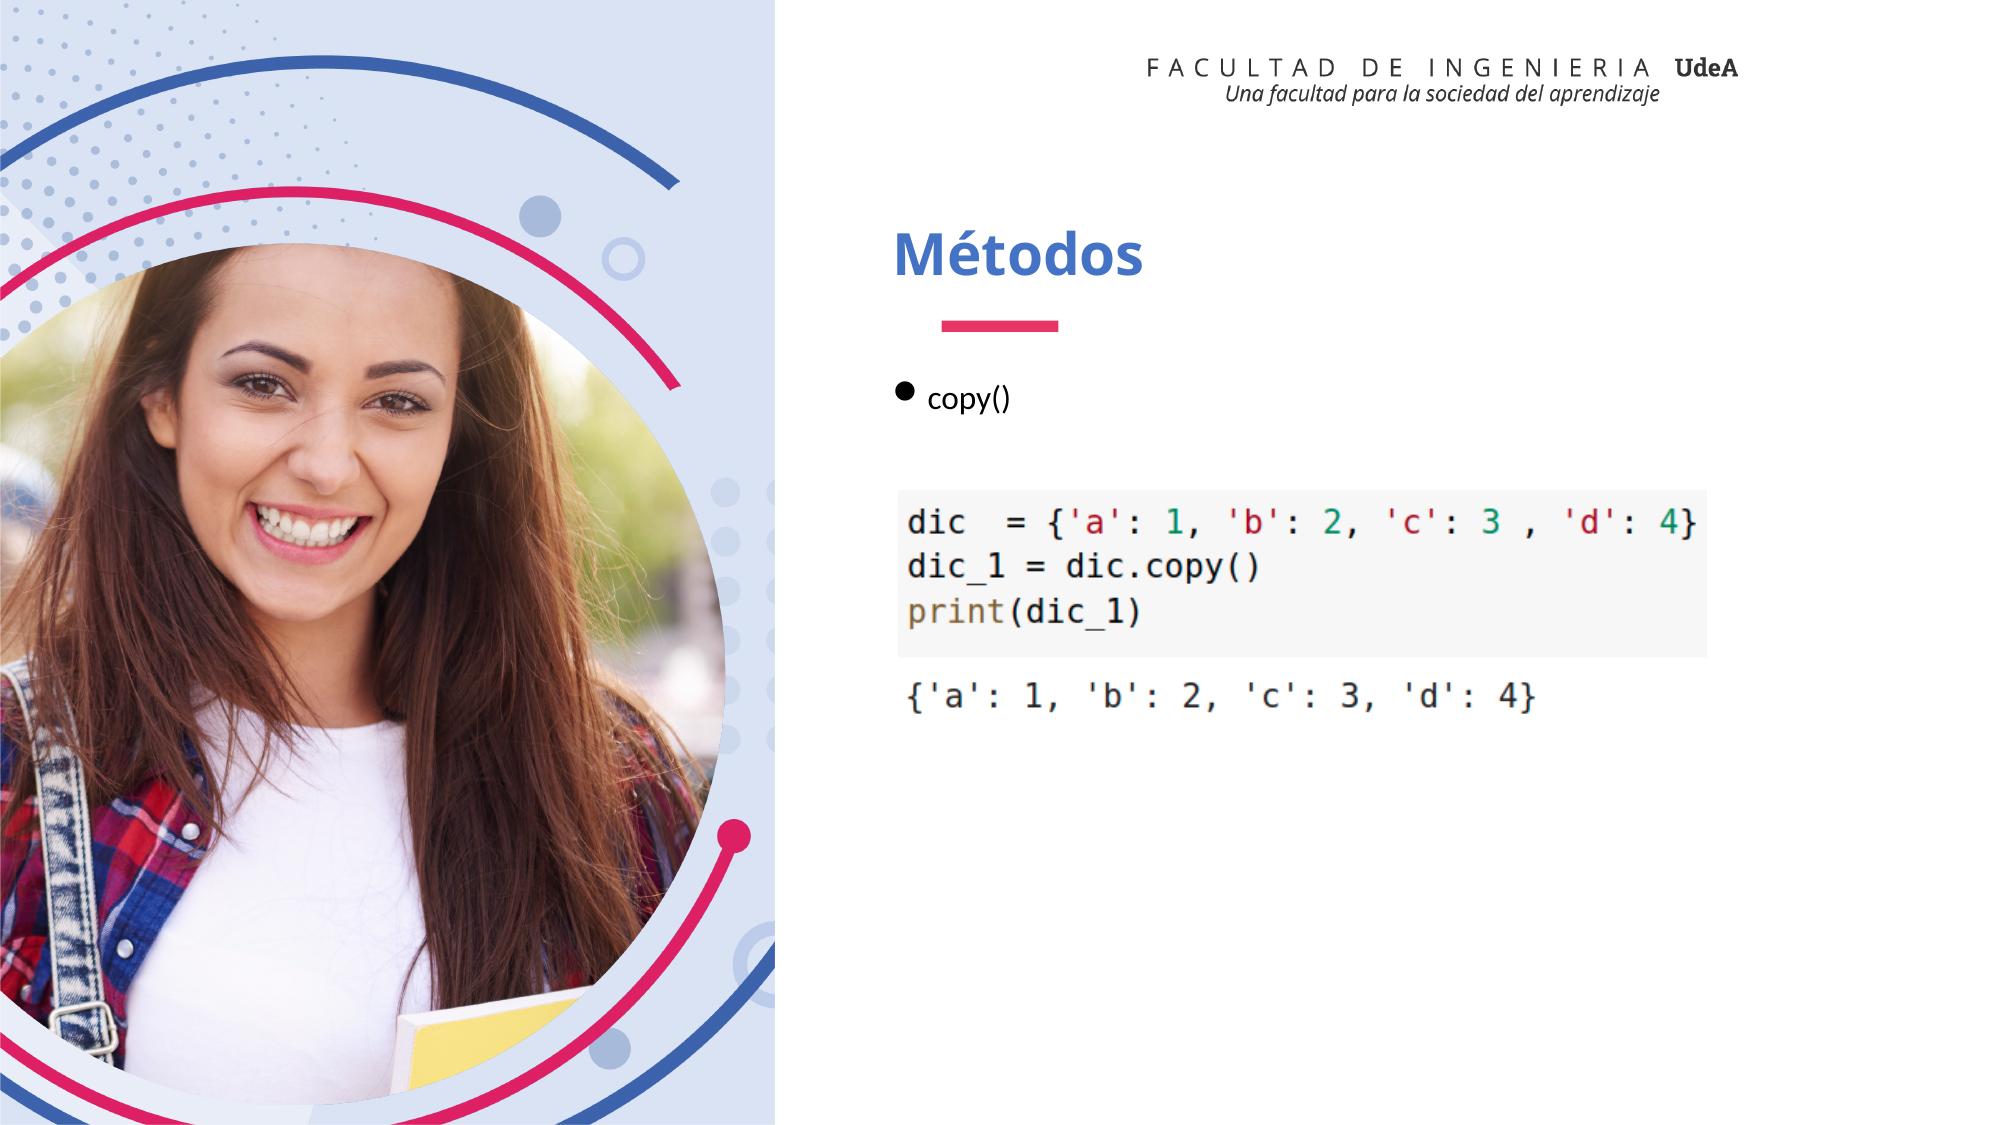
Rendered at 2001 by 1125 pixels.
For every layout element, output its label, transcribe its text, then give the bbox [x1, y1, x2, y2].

text_box Métodos [877, 201, 1338, 312]
picture [898, 490, 1707, 739]
picture [1148, 57, 1738, 106]
picture [0, 0, 775, 1125]
text_box copy() [877, 368, 1247, 424]
